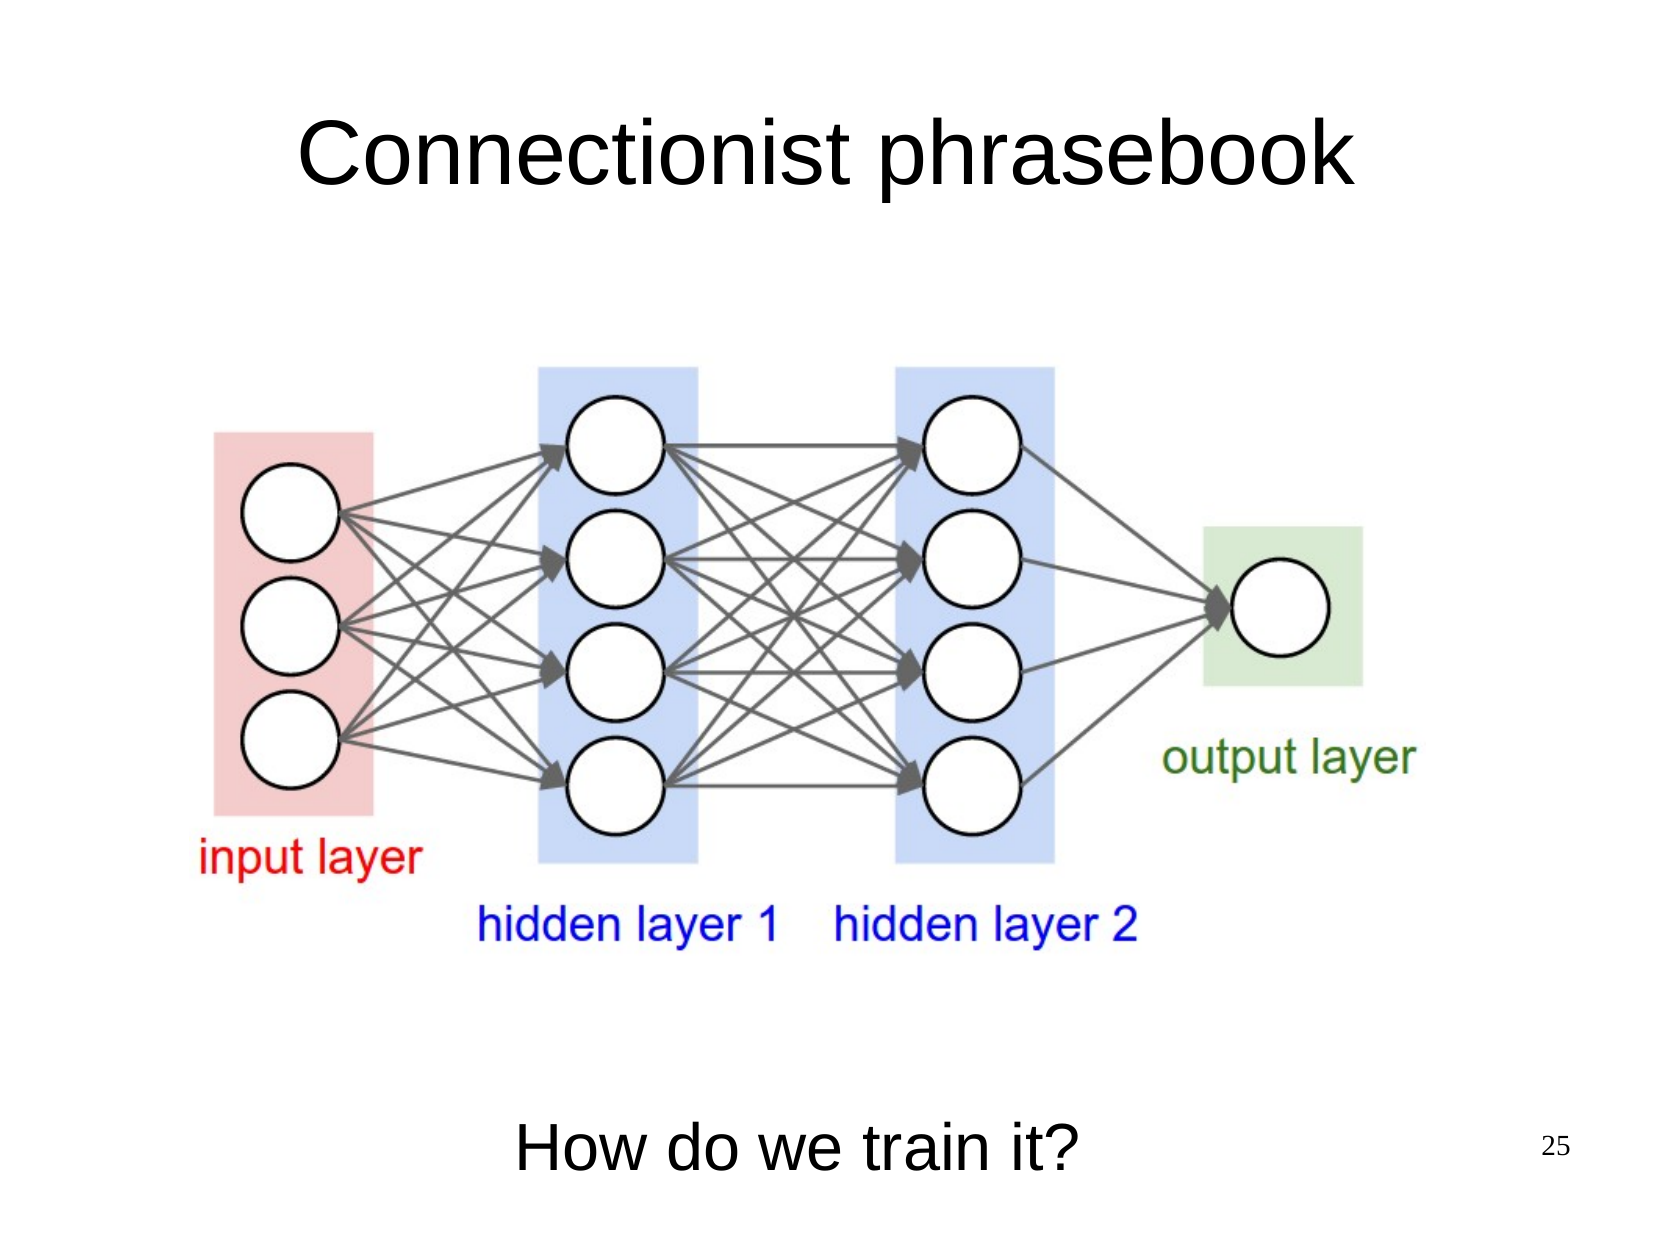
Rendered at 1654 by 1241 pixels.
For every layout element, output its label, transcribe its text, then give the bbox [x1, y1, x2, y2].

title Connectionist phrasebook [82, 49, 1571, 257]
text_box How do we train it? [443, 1110, 1351, 1200]
picture [189, 353, 1426, 961]
